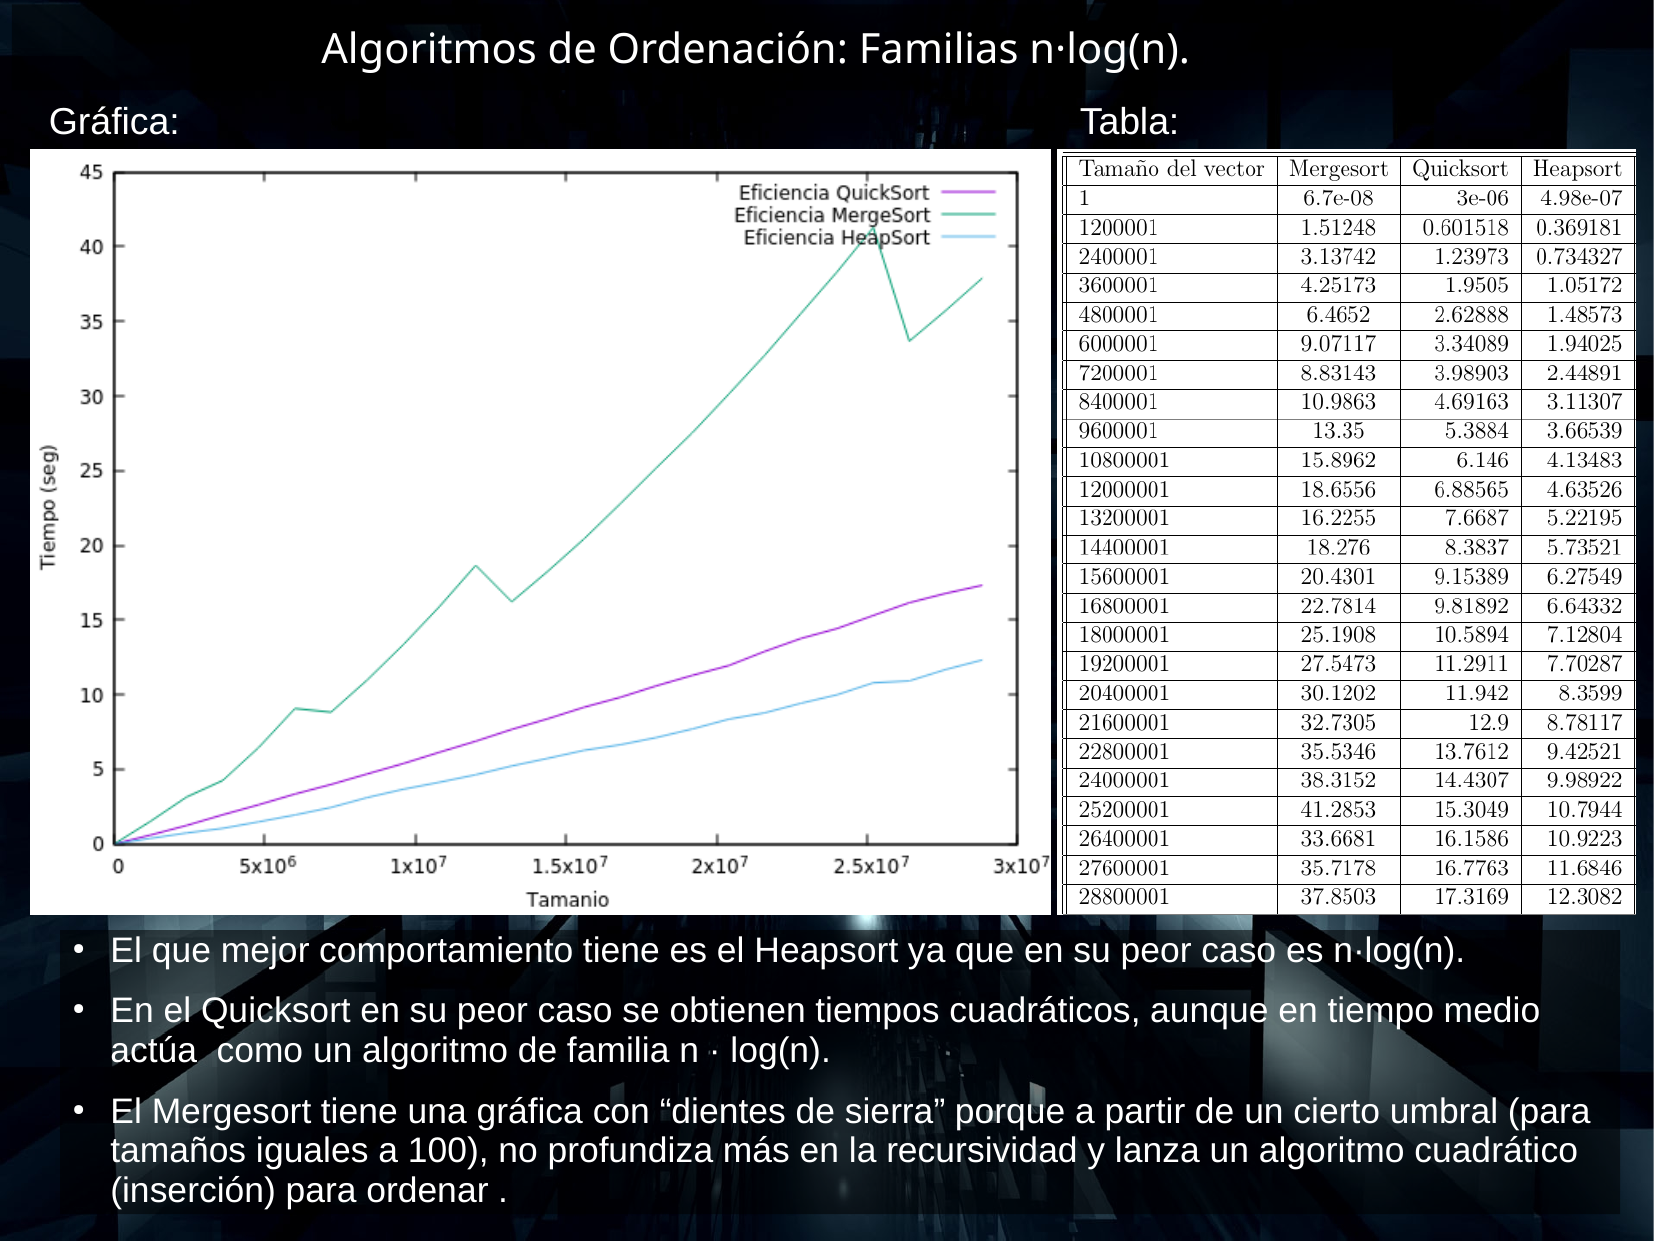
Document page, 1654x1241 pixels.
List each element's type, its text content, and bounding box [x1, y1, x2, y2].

picture [0, 0, 1654, 1241]
list El que mejor comportamiento tiene es el Heapsort ya que en su peor caso es n·log(n). En el Quicksort en su peor caso se obtienen tiempos cuadráticos, aunque en tiempo medio actúa como un algoritmo de familia n · log(n). El Mergesort tiene una gráfica con “dientes de sierra” porque a partir de un cierto umbral (para tamaños iguales a 100), no profundiza más en la recursividad y lanza un algoritmo cuadrático (inserción) para ordenar . [60, 930, 1621, 1215]
text_box Gráfica: [34, 93, 196, 151]
title Algoritmos de Ordenación: Familias n·log(n). [11, 4, 1501, 91]
text_box Tabla: [1065, 93, 1195, 151]
